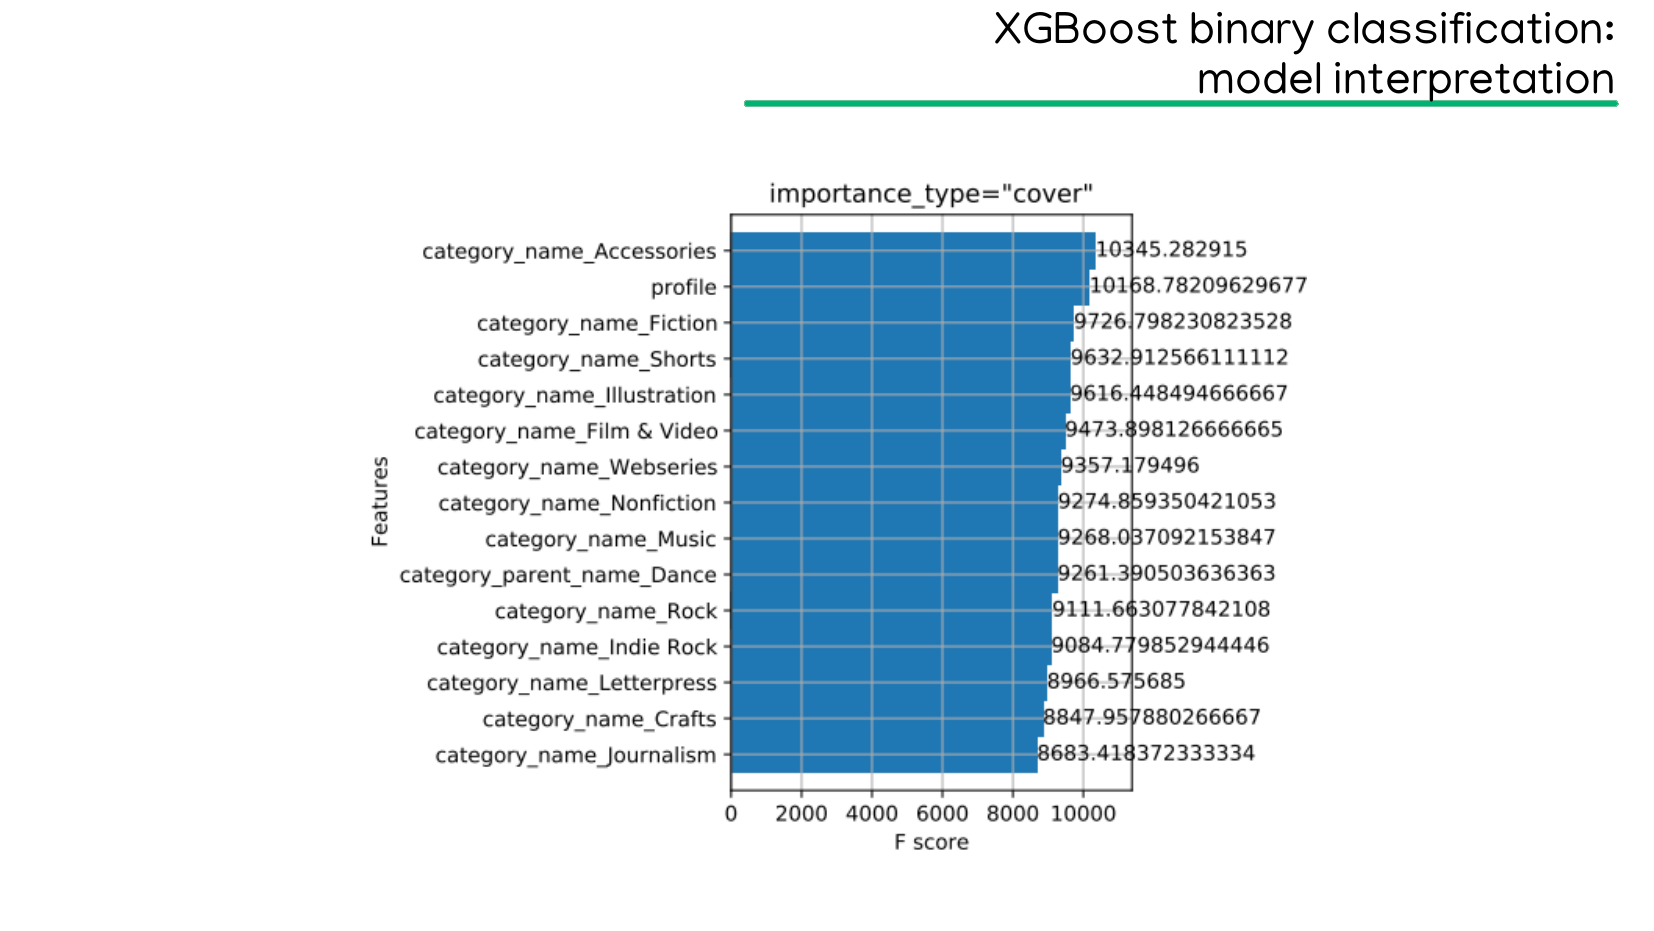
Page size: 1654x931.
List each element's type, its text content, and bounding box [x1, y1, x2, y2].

text_box XGBoost binary classification: model interpretation [738, 2, 1631, 168]
picture [347, 159, 1307, 878]
